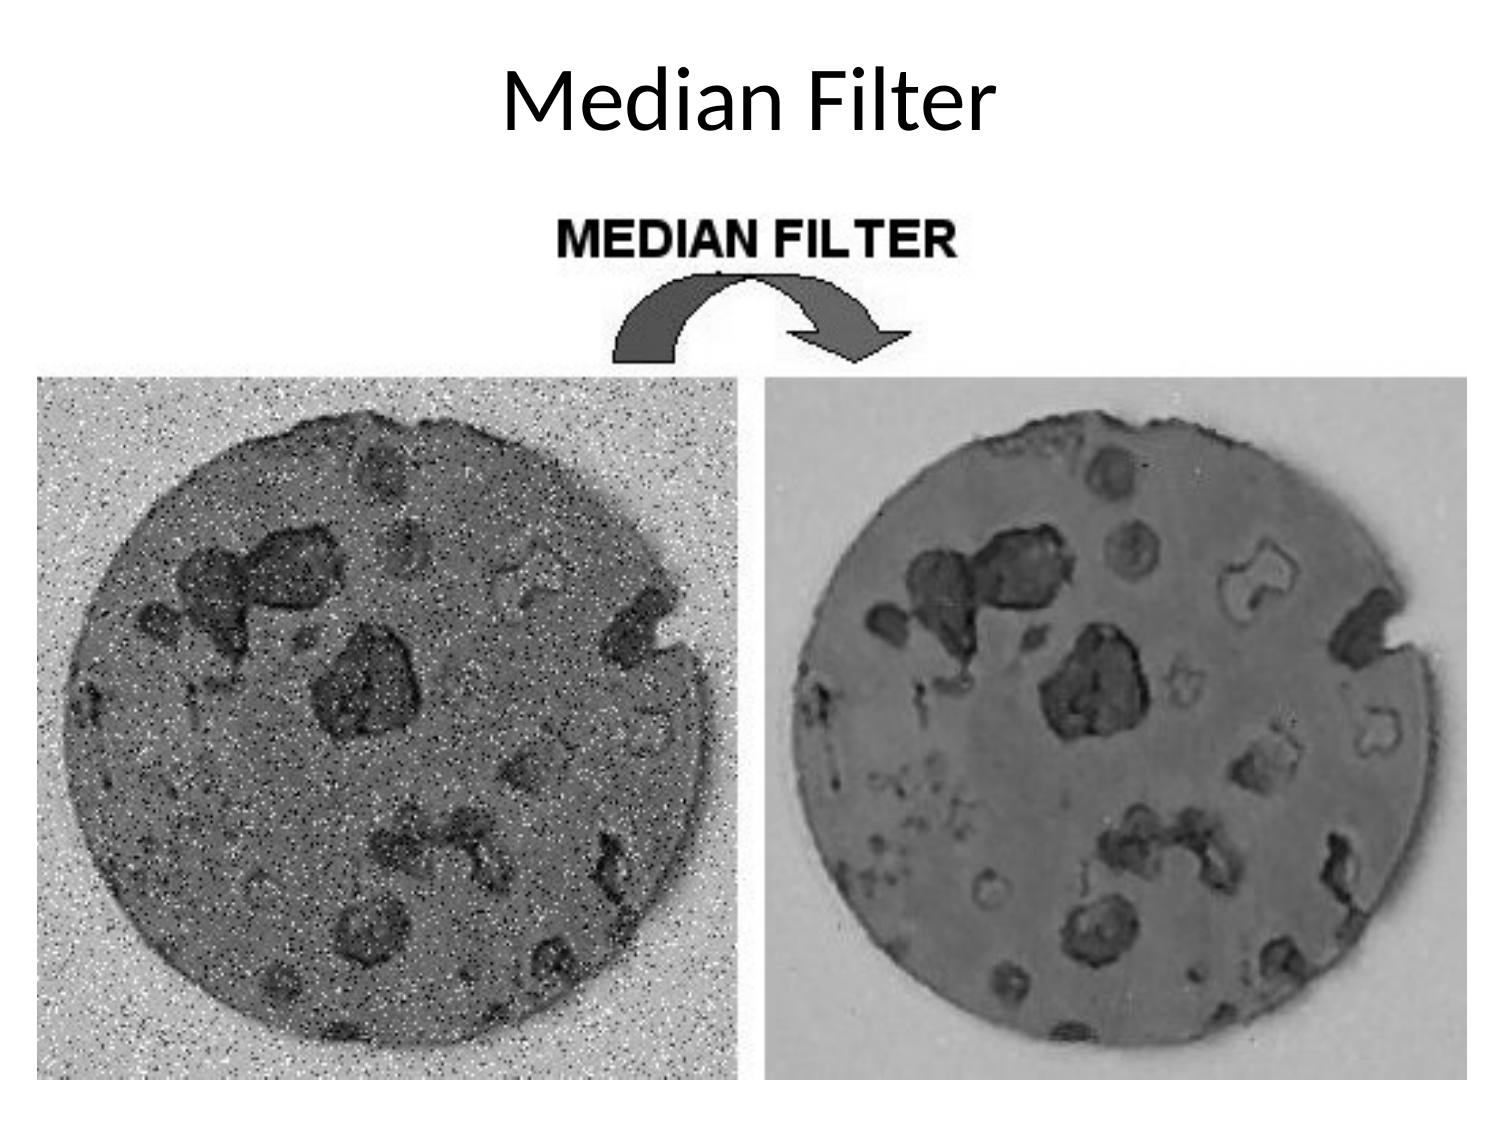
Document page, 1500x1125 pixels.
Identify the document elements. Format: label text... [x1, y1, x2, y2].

picture [37, 212, 1467, 1080]
title Median Filter [75, 0, 1425, 188]
